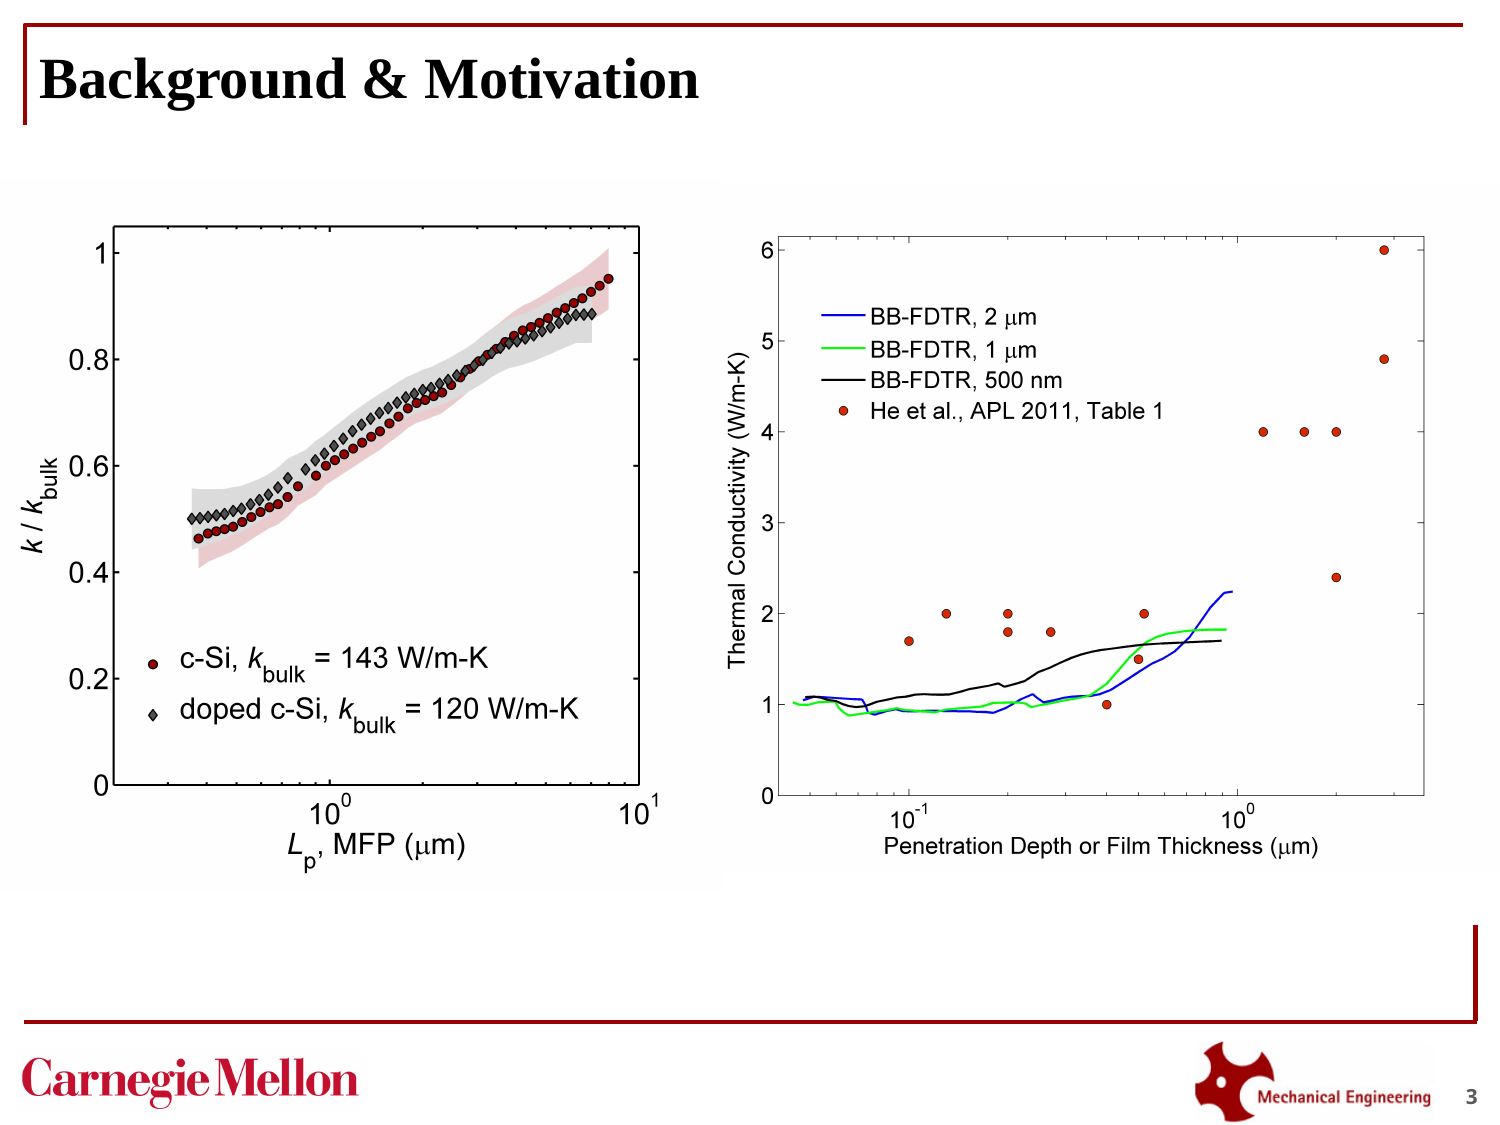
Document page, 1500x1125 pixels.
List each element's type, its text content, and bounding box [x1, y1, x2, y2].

picture [0, 179, 1500, 891]
title Background & Motivation [24, 24, 1463, 126]
picture [16, 1050, 366, 1110]
picture [1192, 1034, 1438, 1125]
